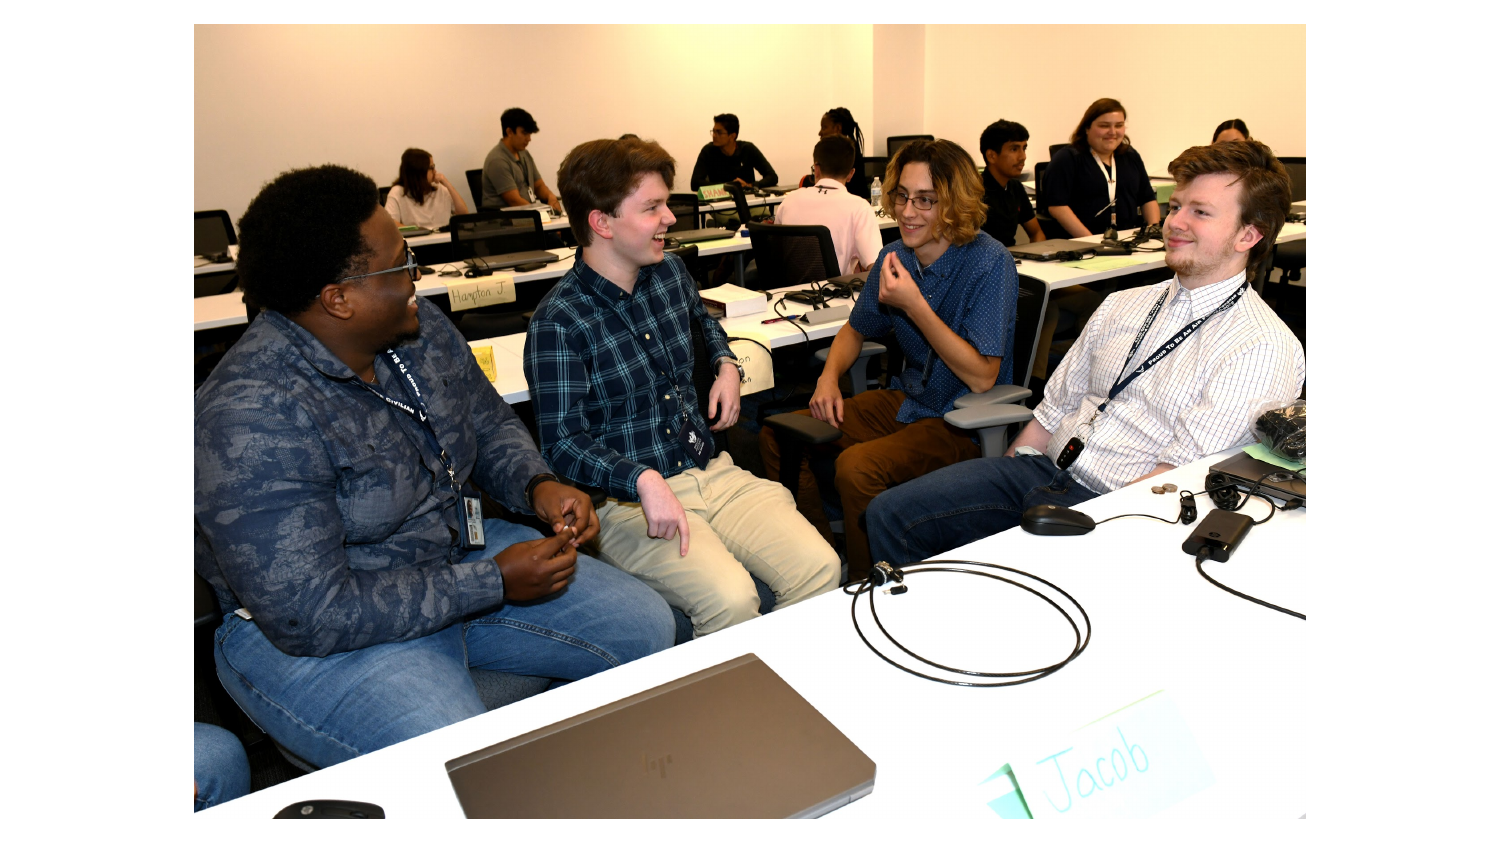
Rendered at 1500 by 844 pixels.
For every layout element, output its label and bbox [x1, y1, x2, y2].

picture [194, 24, 1306, 819]
